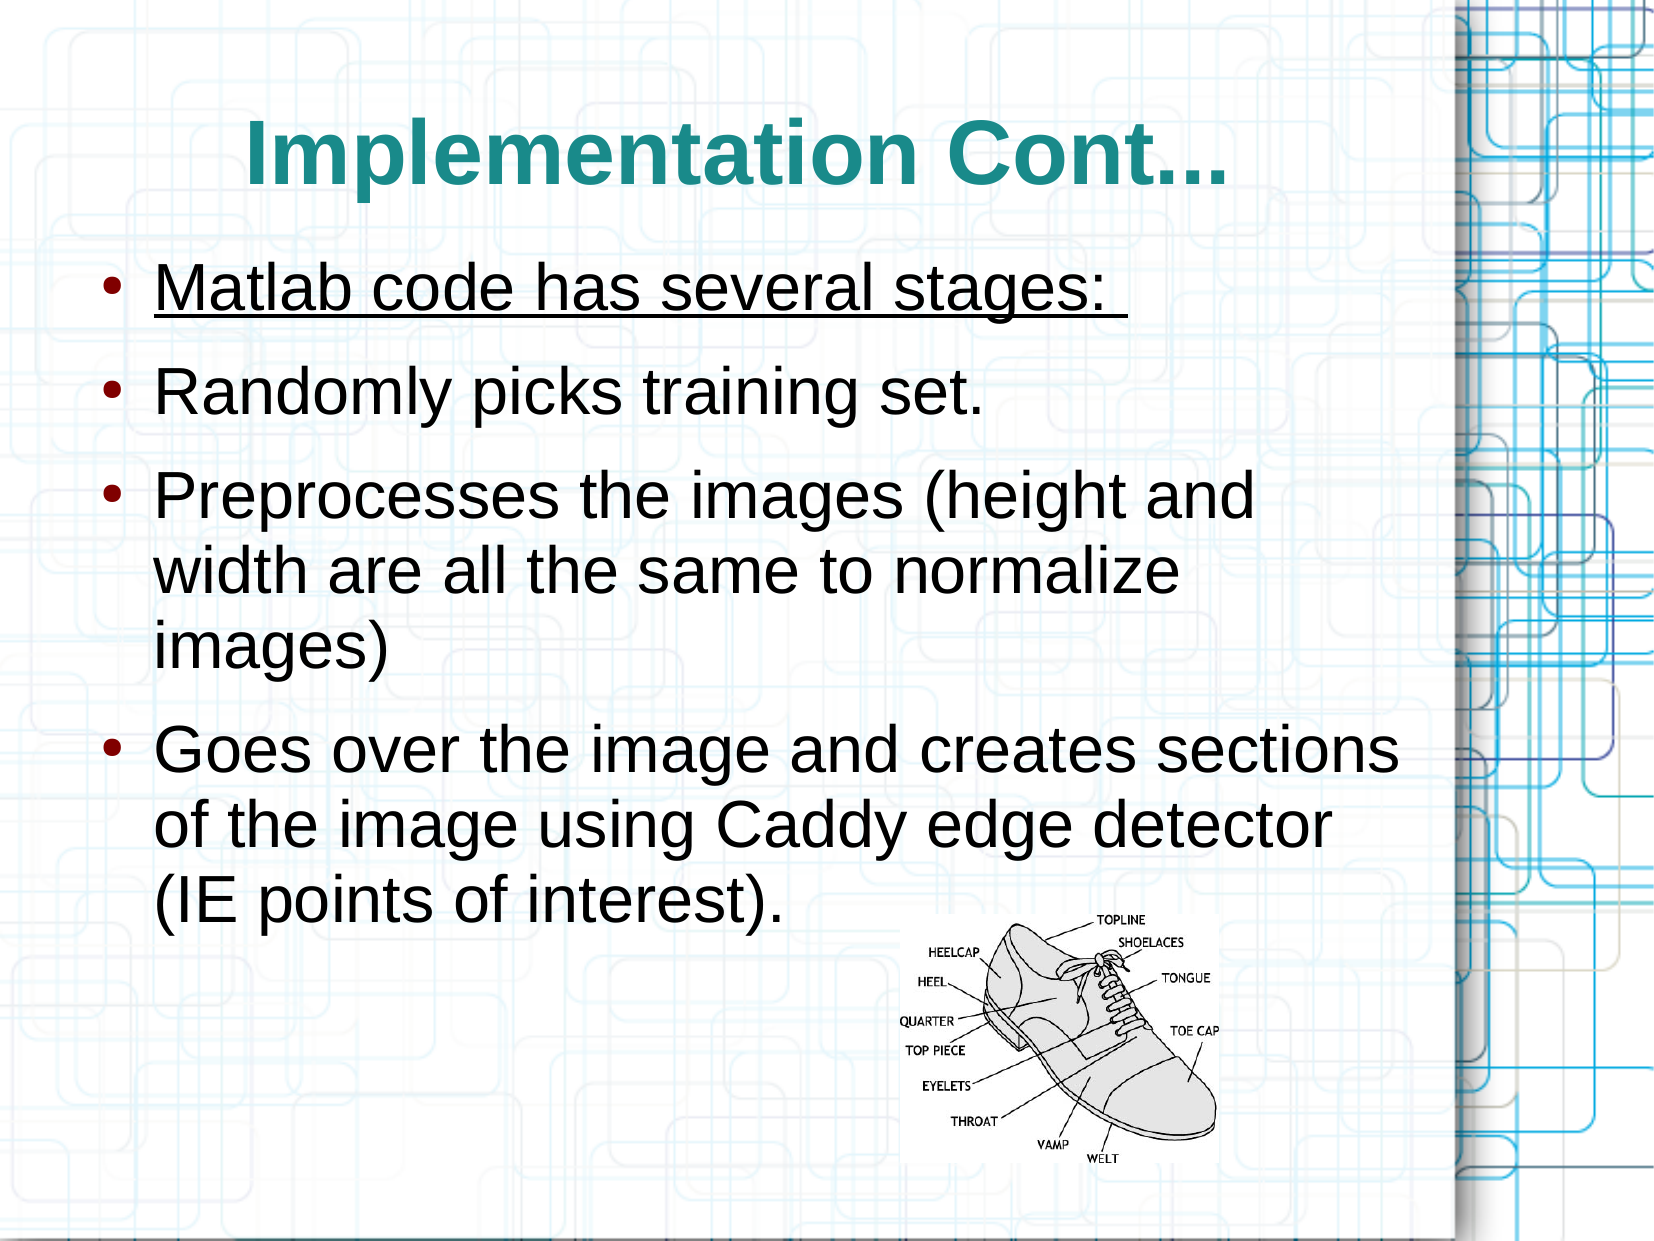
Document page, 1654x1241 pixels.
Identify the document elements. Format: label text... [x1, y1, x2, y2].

list Matlab code has several stages: Randomly picks training set. Preprocesses the images (height and width are all the same to normalize images) Goes over the image and creates sections of the image using Caddy edge detector (IE points of interest). [82, 249, 1418, 1054]
title Implementation Cont... [59, 56, 1418, 250]
picture [0, 0, 1654, 1241]
